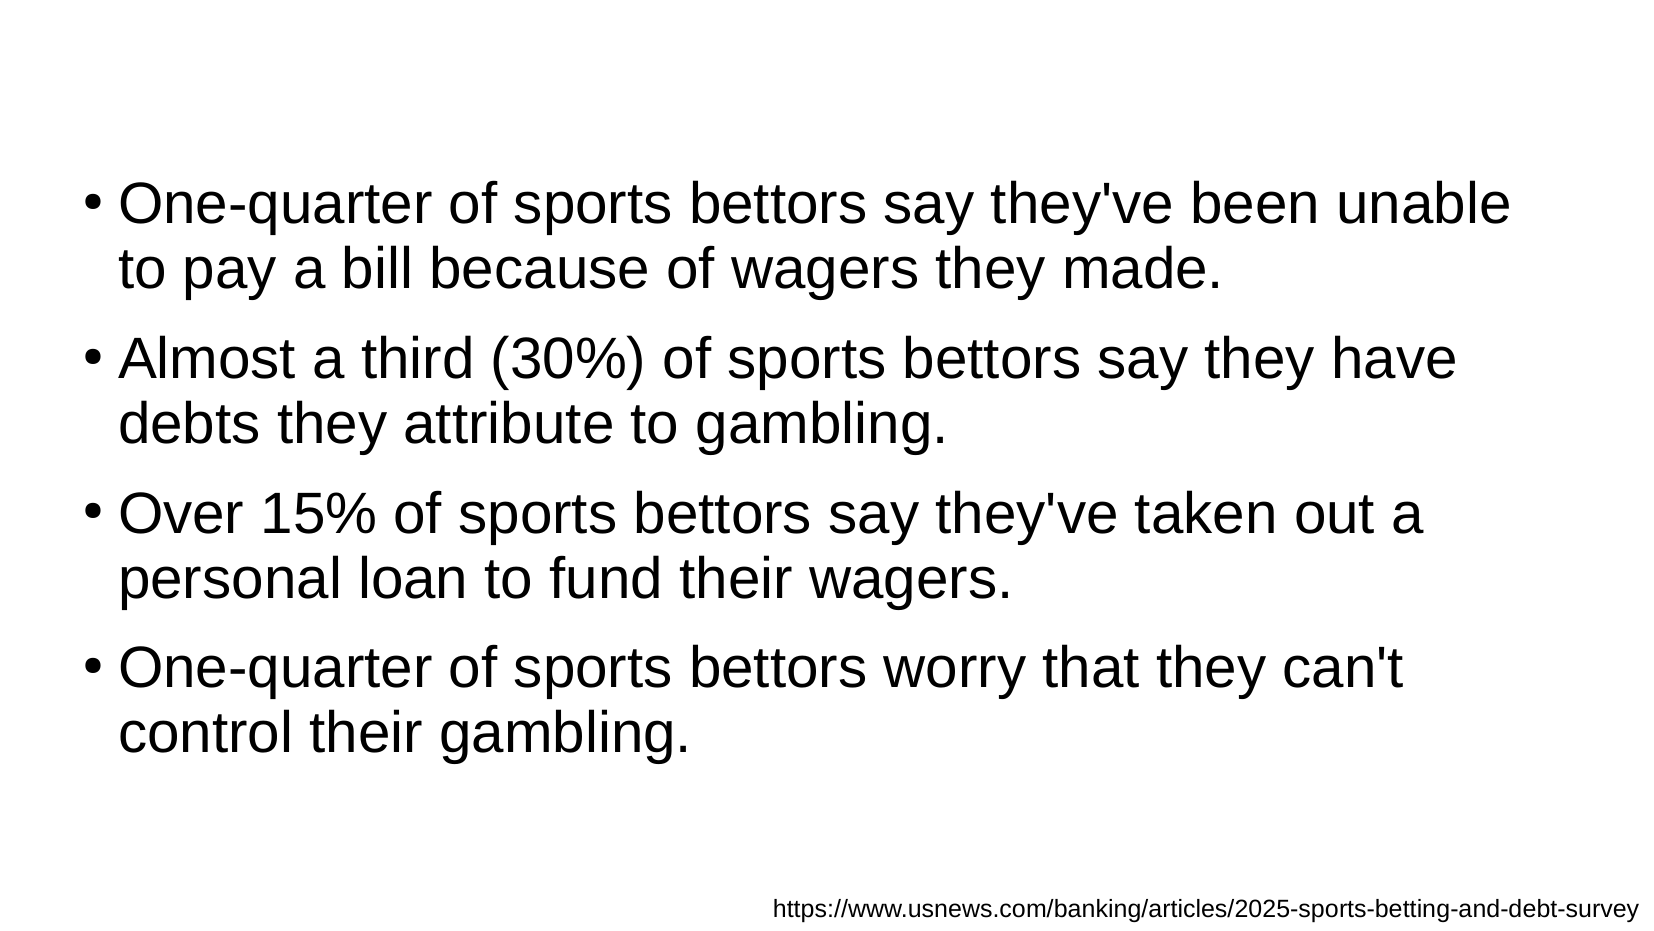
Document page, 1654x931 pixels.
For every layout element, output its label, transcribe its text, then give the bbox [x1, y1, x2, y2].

subtitle One-quarter of sports bettors say they've been unable to pay a bill because of wagers they made. Almost a third (30%) of sports bettors say they have debts they attribute to gambling. Over 15% of sports bettors say they've taken out a personal loan to fund their wagers. One-quarter of sports bettors worry that they can't control their gambling. [82, 107, 1571, 828]
text_box https://www.usnews.com/banking/articles/2025-sports-betting-and-debt-survey [758, 887, 1654, 931]
